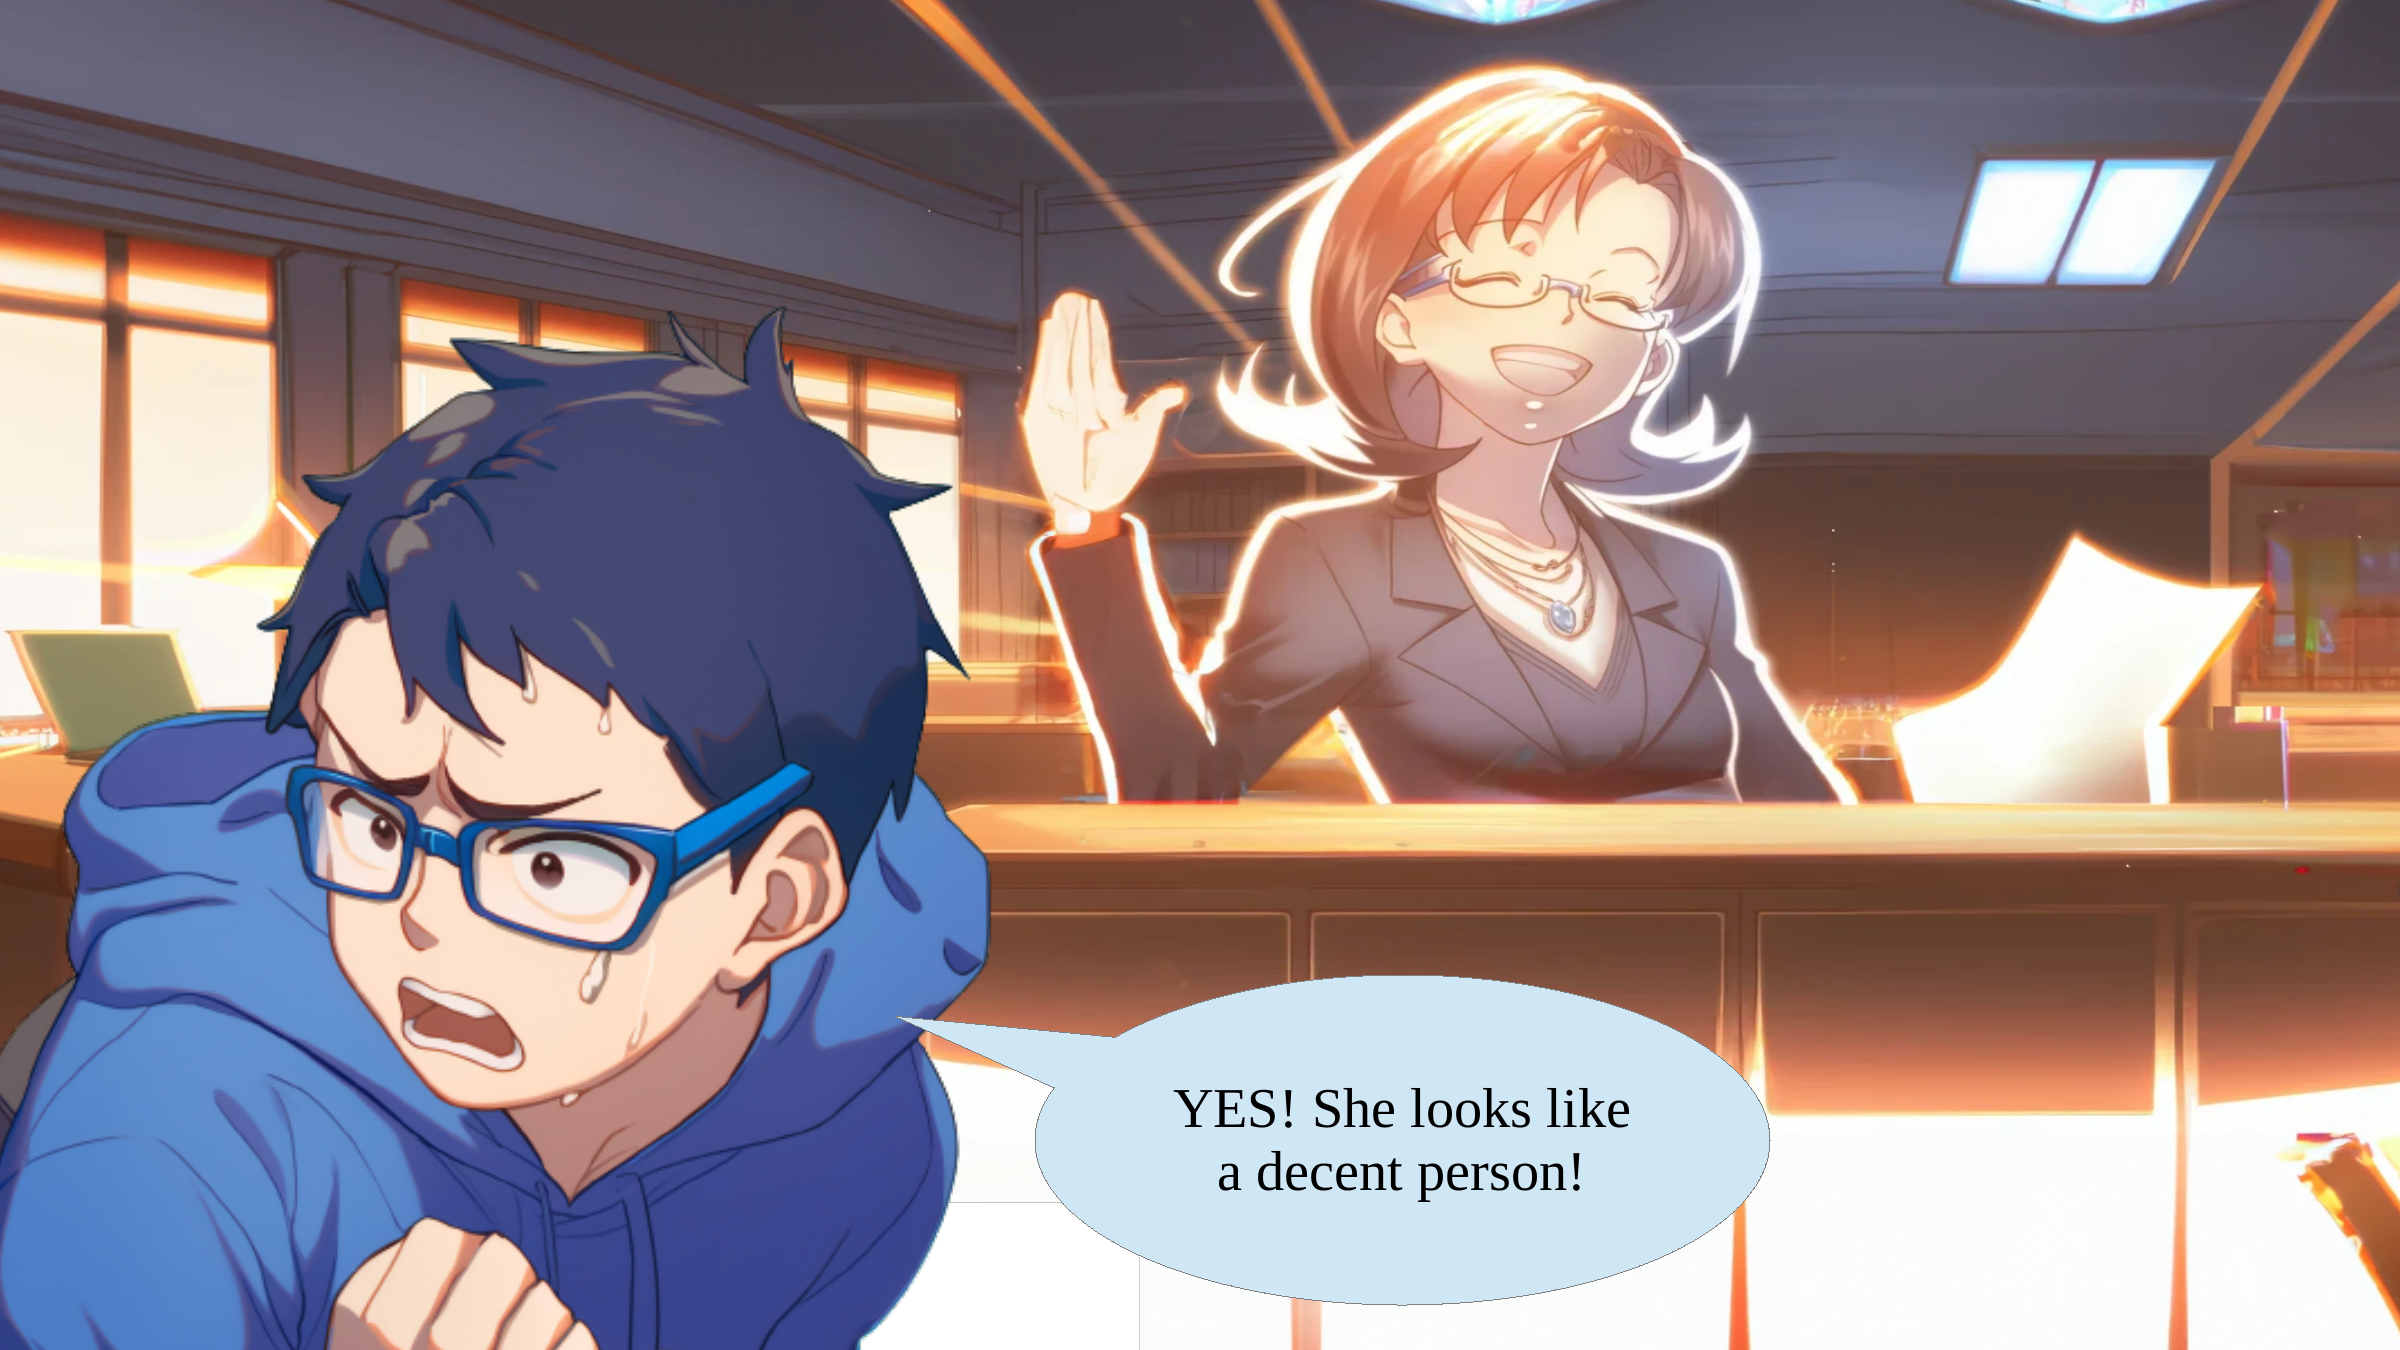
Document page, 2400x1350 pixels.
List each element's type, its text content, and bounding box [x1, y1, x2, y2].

text_box YES! She looks like a decent person! [895, 975, 1771, 1306]
picture [0, 0, 2400, 1350]
